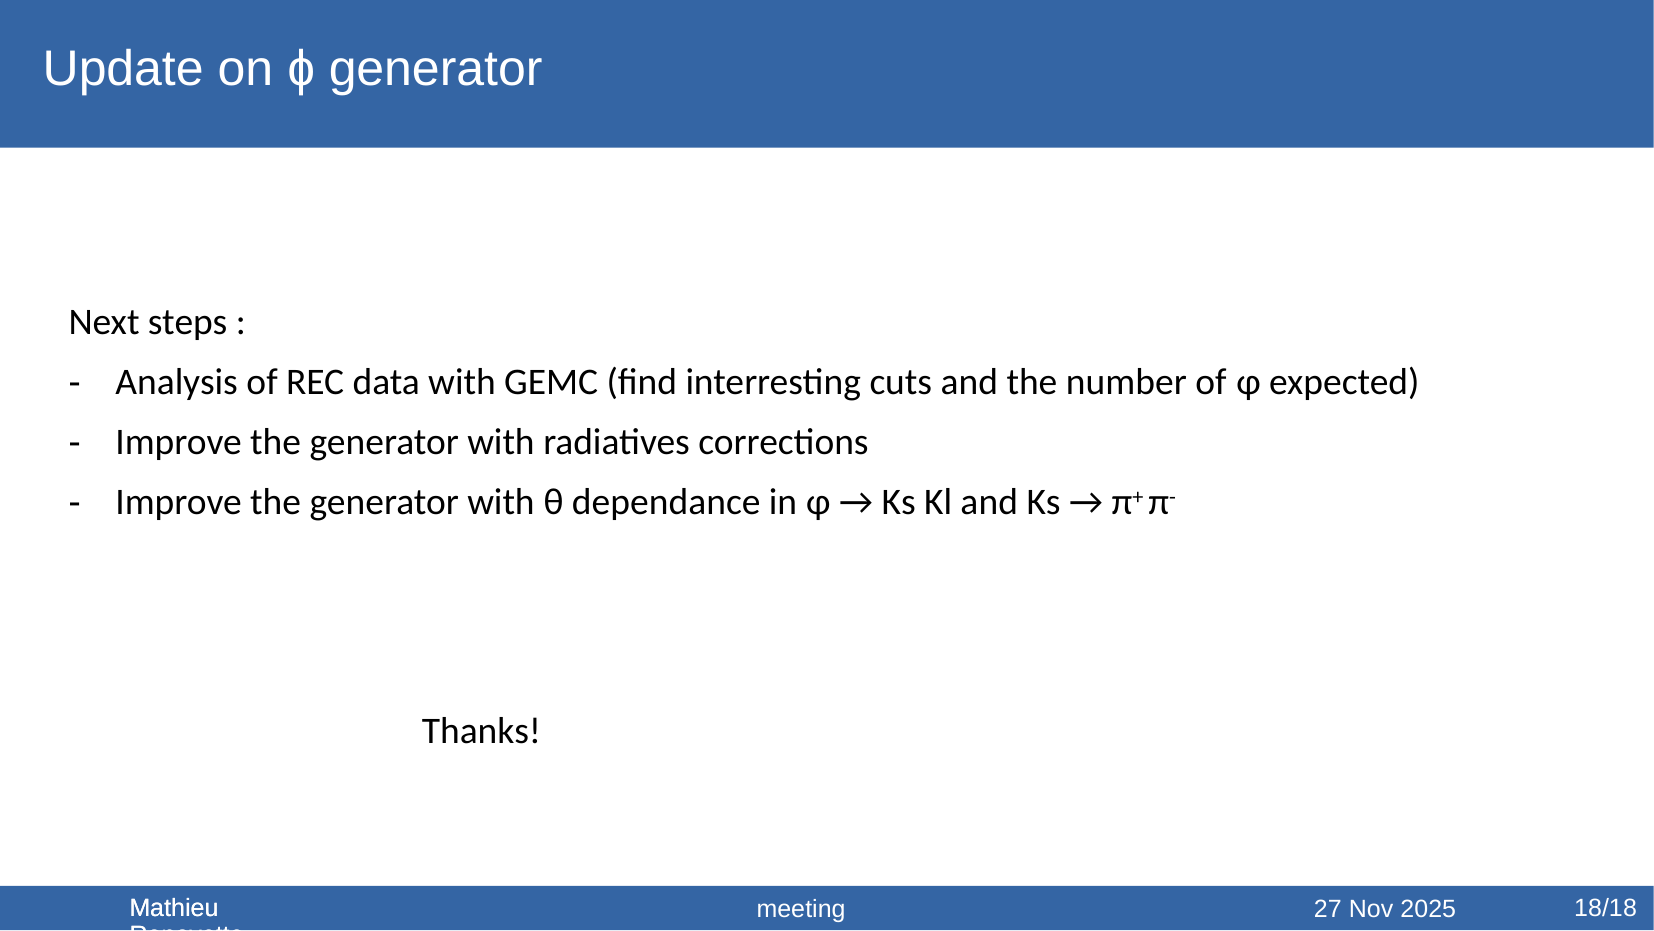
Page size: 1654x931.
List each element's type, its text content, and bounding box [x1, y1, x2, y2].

text_box Mathieu Ronayette [114, 885, 355, 929]
text_box [0, 885, 131, 931]
text_box Update on ɸ generator [27, 32, 886, 106]
text_box [226, 885, 1654, 931]
text_box 27 Nov 2025 [1299, 887, 1536, 931]
text_box 18/18 [1559, 885, 1654, 930]
text_box Thanks! [406, 698, 558, 759]
text_box [0, 0, 1654, 148]
text_box Next steps : Analysis of REC data with GEMC (find interresting cuts and the number of ɸ expected) Improve the generator with radiatives corrections Improve the generator with θ dependance in ɸ → Ks Kl and Ks → π+ π- [53, 289, 1496, 532]
text_box meeting [734, 887, 953, 931]
